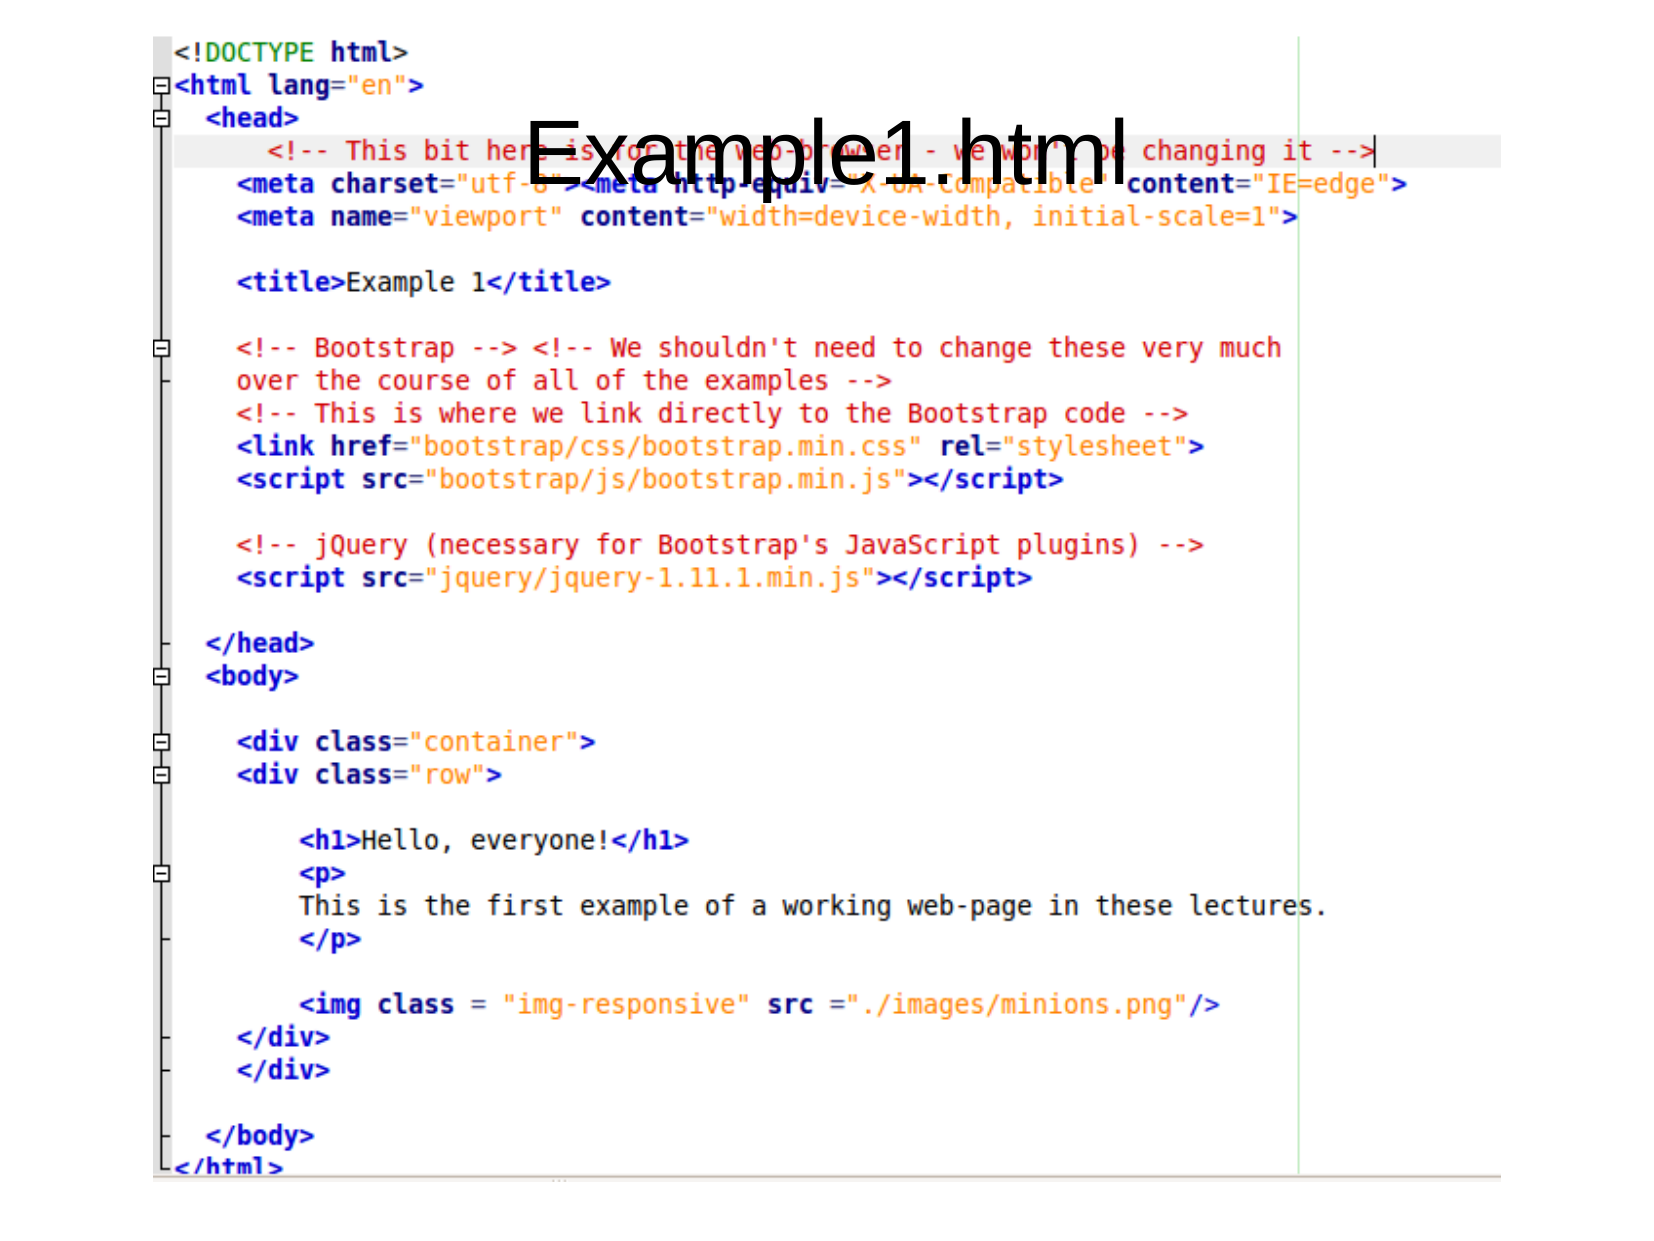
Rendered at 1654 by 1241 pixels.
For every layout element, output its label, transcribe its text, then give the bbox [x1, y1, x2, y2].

picture [153, 35, 1501, 49]
picture [153, 257, 1501, 1182]
title Example1.html [82, 49, 1571, 257]
